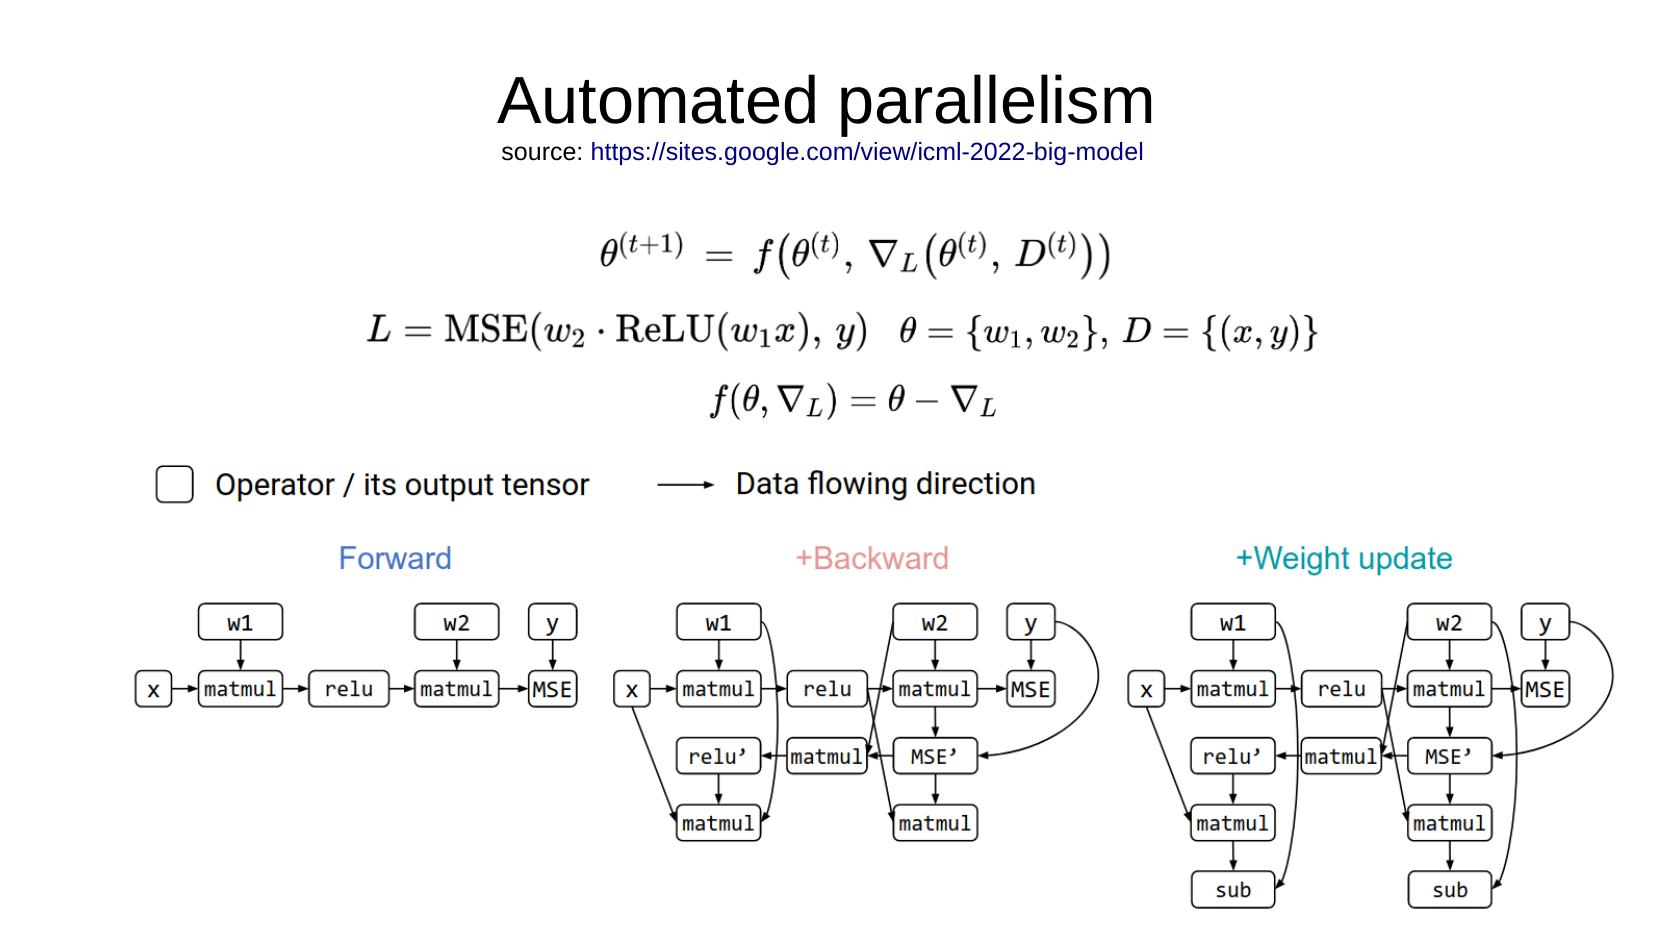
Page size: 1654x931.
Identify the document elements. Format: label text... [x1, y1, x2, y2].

title Automated parallelism source: https://sites.google.com/view/icml-2022-big-model [82, 37, 1571, 193]
picture [120, 191, 1633, 916]
